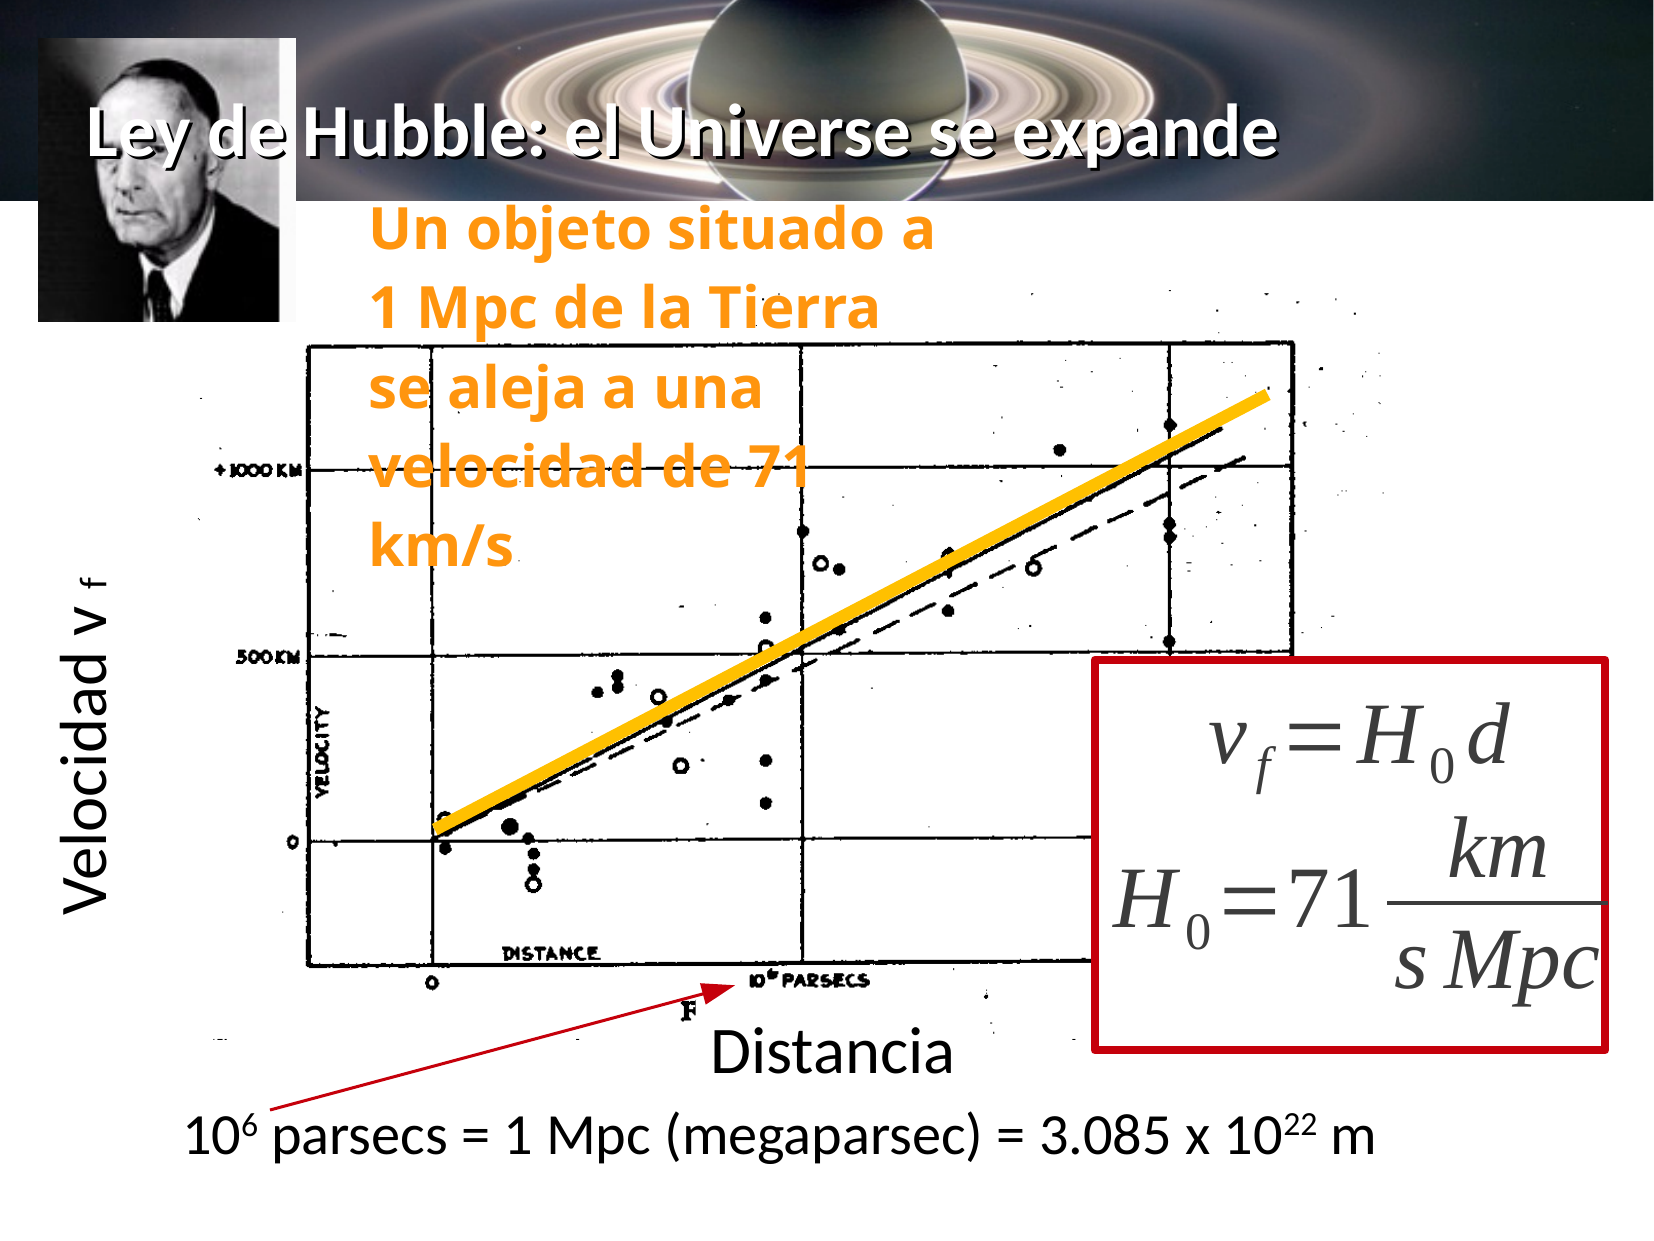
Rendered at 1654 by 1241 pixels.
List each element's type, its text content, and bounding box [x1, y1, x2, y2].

text_box Distancia [695, 999, 986, 1096]
title Ley de Hubble: el Universe se expande [86, 49, 1576, 226]
chart [1102, 685, 1619, 1007]
picture [541, 996, 703, 1040]
picture [0, 0, 1654, 1040]
text_box 106 parsecs = 1 Mpc (megaparsec) = 3.085 x 1022 m [120, 1110, 1606, 1212]
text_box Un objeto situado a 1 Mpc de la Tierra se aleja a una velocidad de 71 km/s [345, 180, 961, 512]
text_box Velocidad vf [32, 578, 153, 931]
text_box [1095, 660, 1606, 1051]
